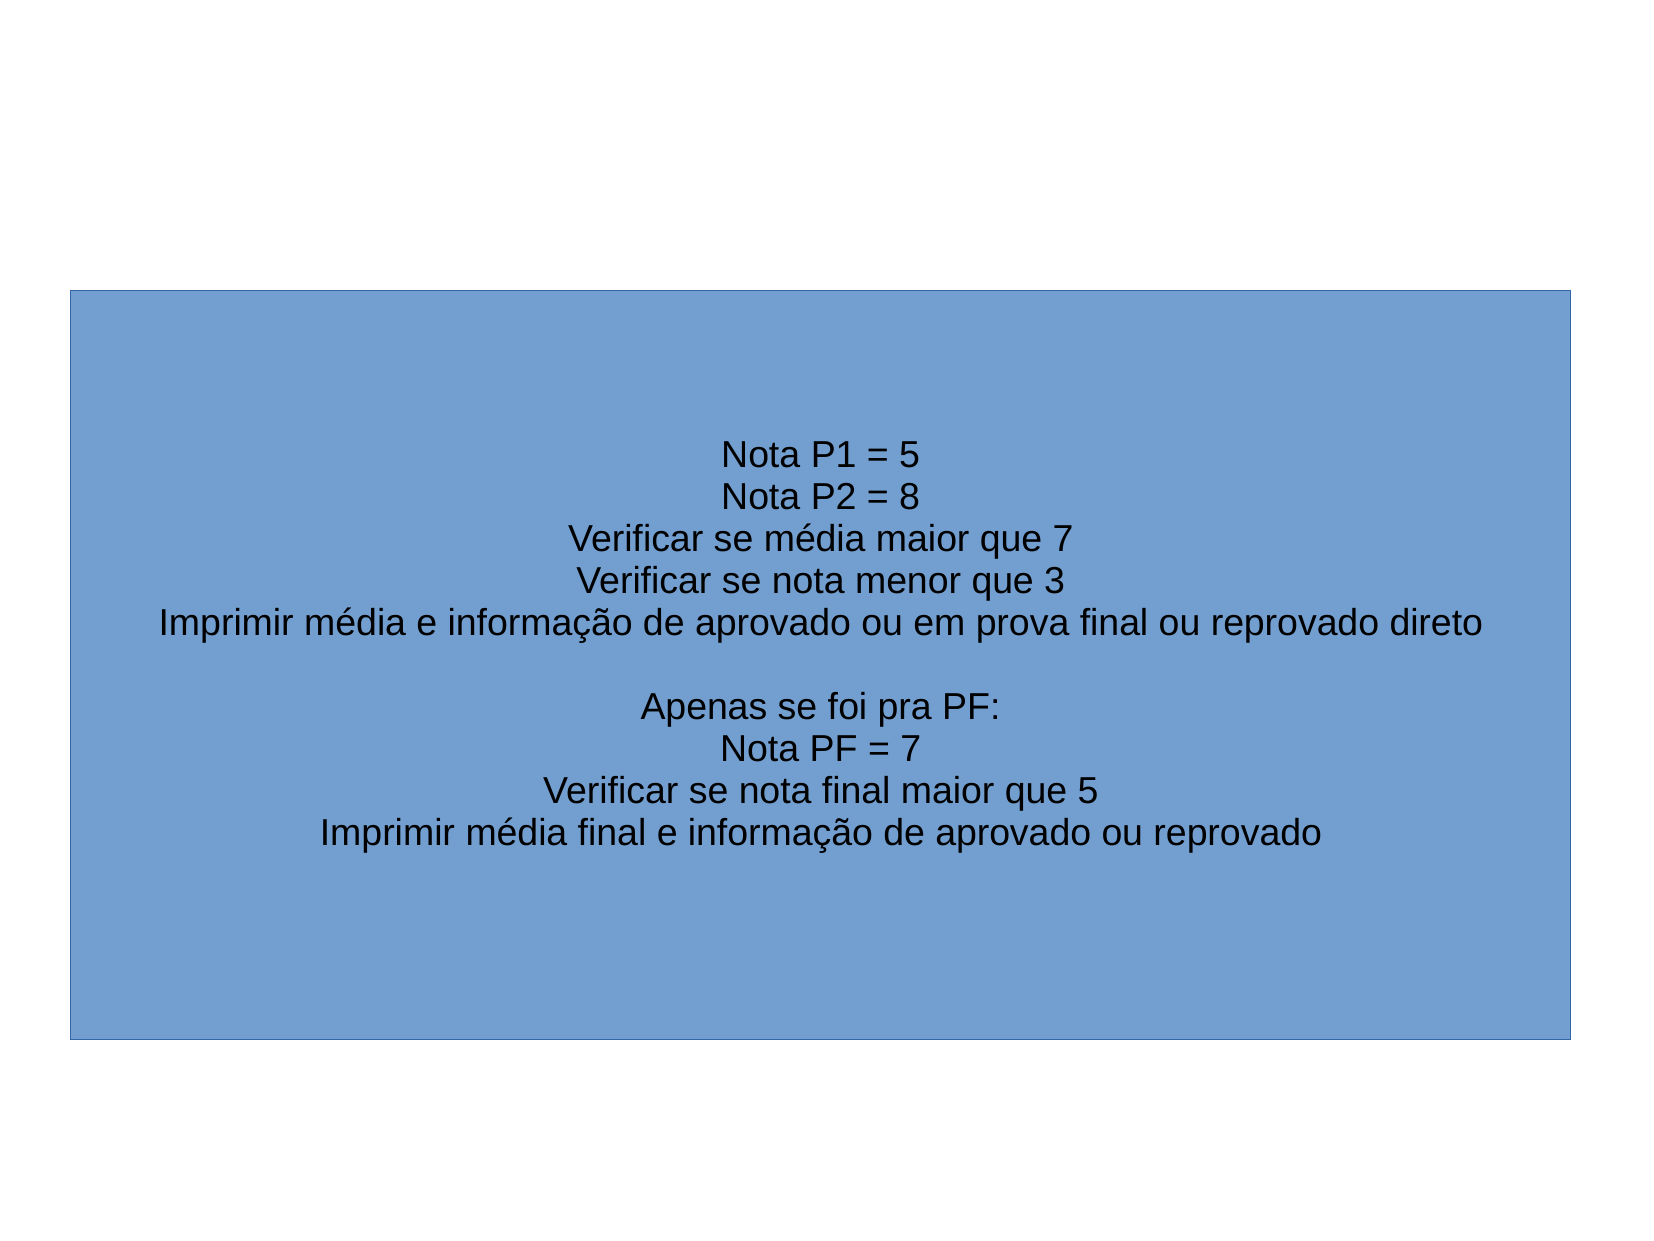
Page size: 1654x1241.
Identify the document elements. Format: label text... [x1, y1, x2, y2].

text_box Nota P1 = 5 Nota P2 = 8 Verificar se média maior que 7 Verificar se nota menor que 3 Imprimir média e informação de aprovado ou em prova final ou reprovado direto Apenas se foi pra PF: Nota PF = 7 Verificar se nota final maior que 5 Imprimir média final e informação de aprovado ou reprovado [70, 290, 1571, 1040]
